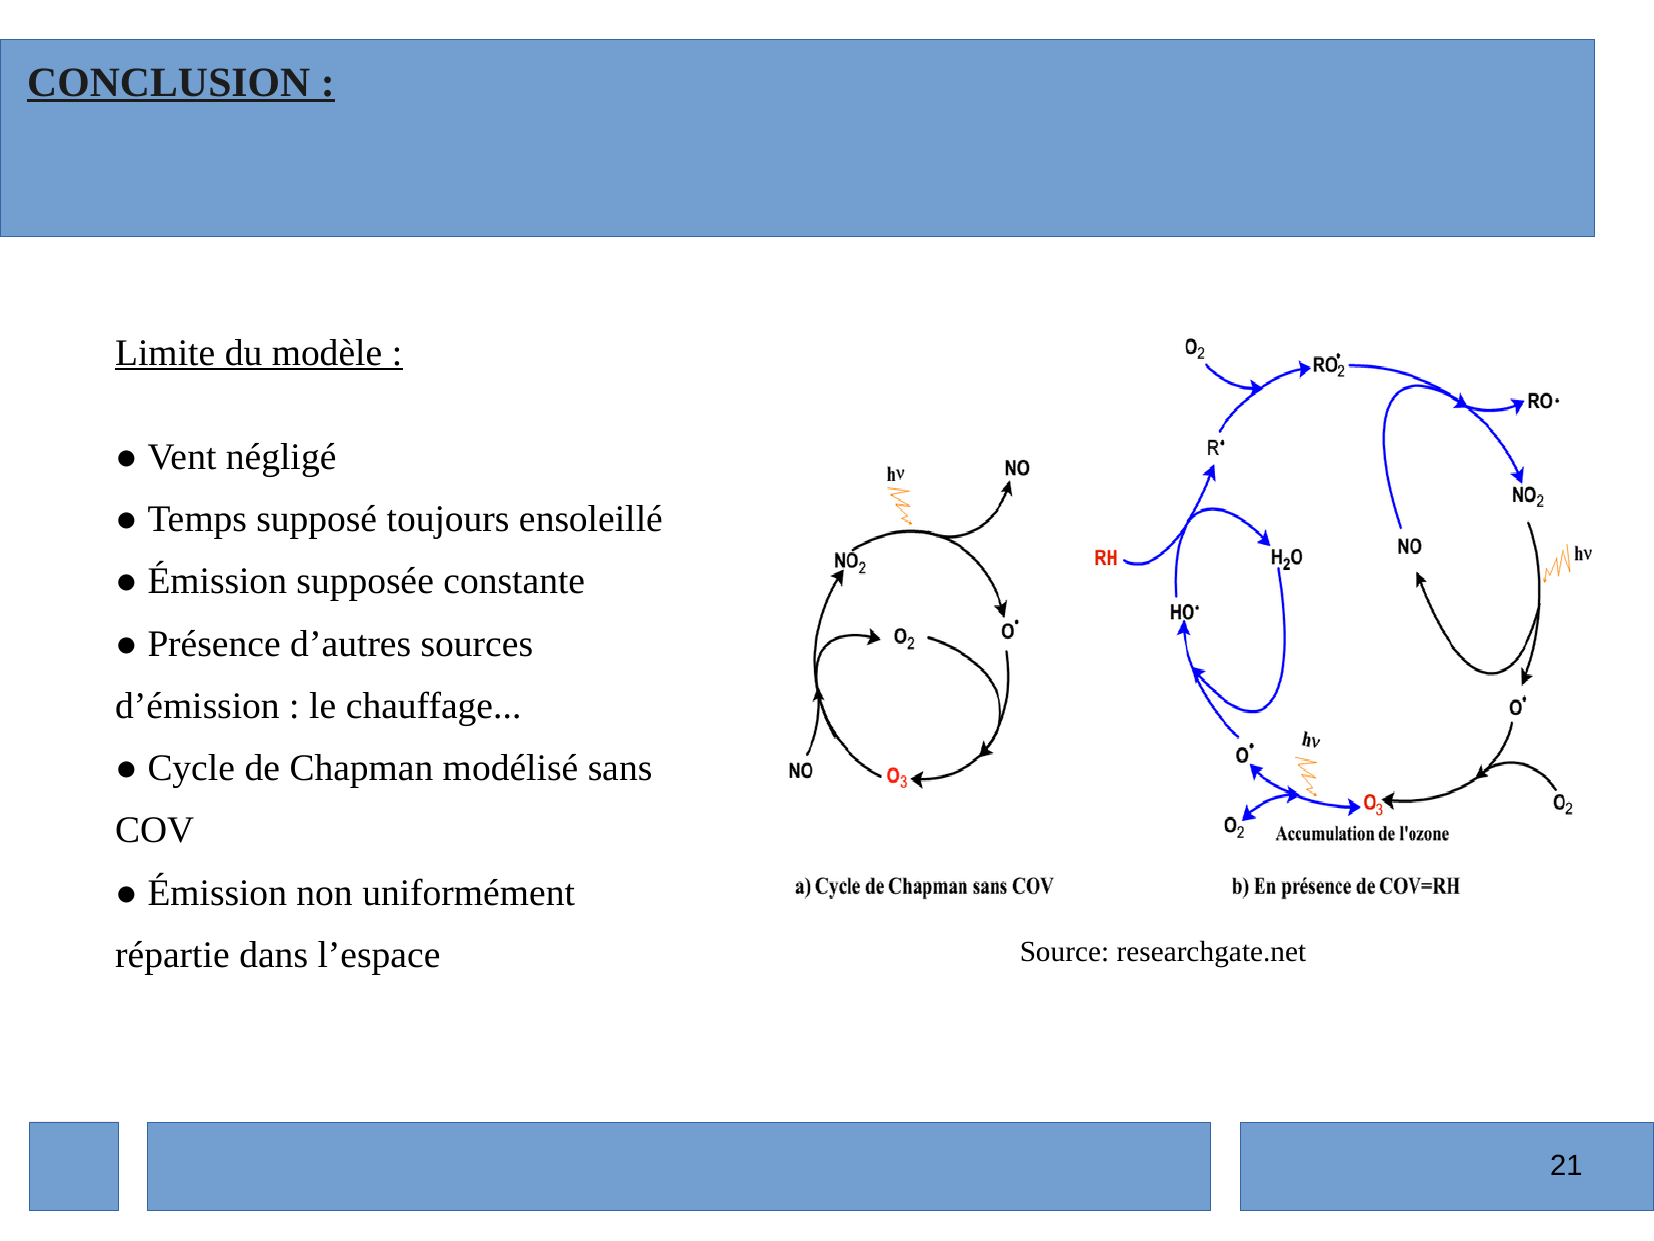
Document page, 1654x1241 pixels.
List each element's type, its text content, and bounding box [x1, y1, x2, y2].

text_box Limite du modèle : ● Vent négligé ● Temps supposé toujours ensoleillé ● Émission supposée constante ● Présence d’autres sources d’émission : le chauffage... ● Cycle de Chapman modélisé sans COV ● Émission non uniformément répartie dans l’espace [100, 324, 693, 983]
text_box 21 [1535, 1141, 1625, 1218]
picture [773, 320, 1601, 914]
text_box Source: researchgate.net [1005, 928, 1537, 1007]
text_box CONCLUSION : [27, 59, 1002, 153]
